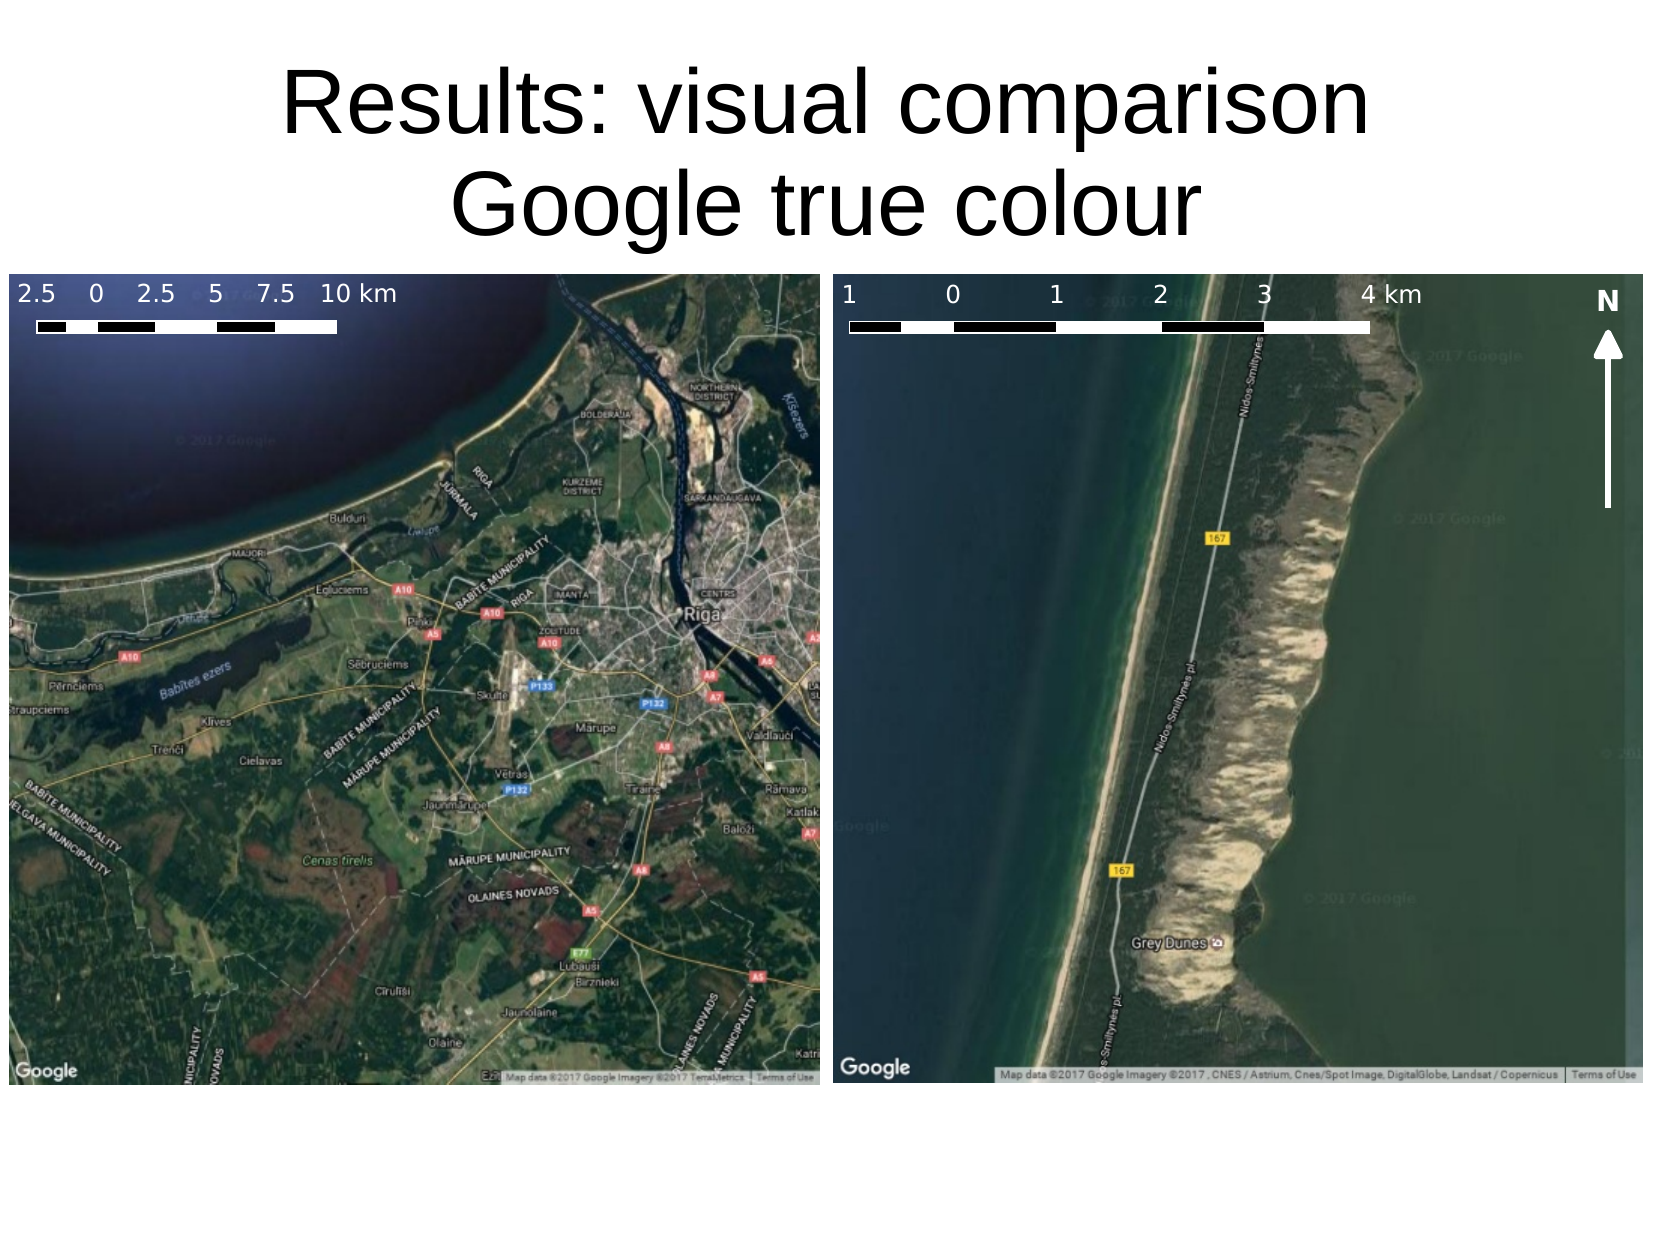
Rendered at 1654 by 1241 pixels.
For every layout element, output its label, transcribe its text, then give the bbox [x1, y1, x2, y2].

picture [7, 272, 821, 1086]
picture [832, 273, 1644, 1085]
title Results: visual comparison Google true colour [82, 49, 1571, 257]
